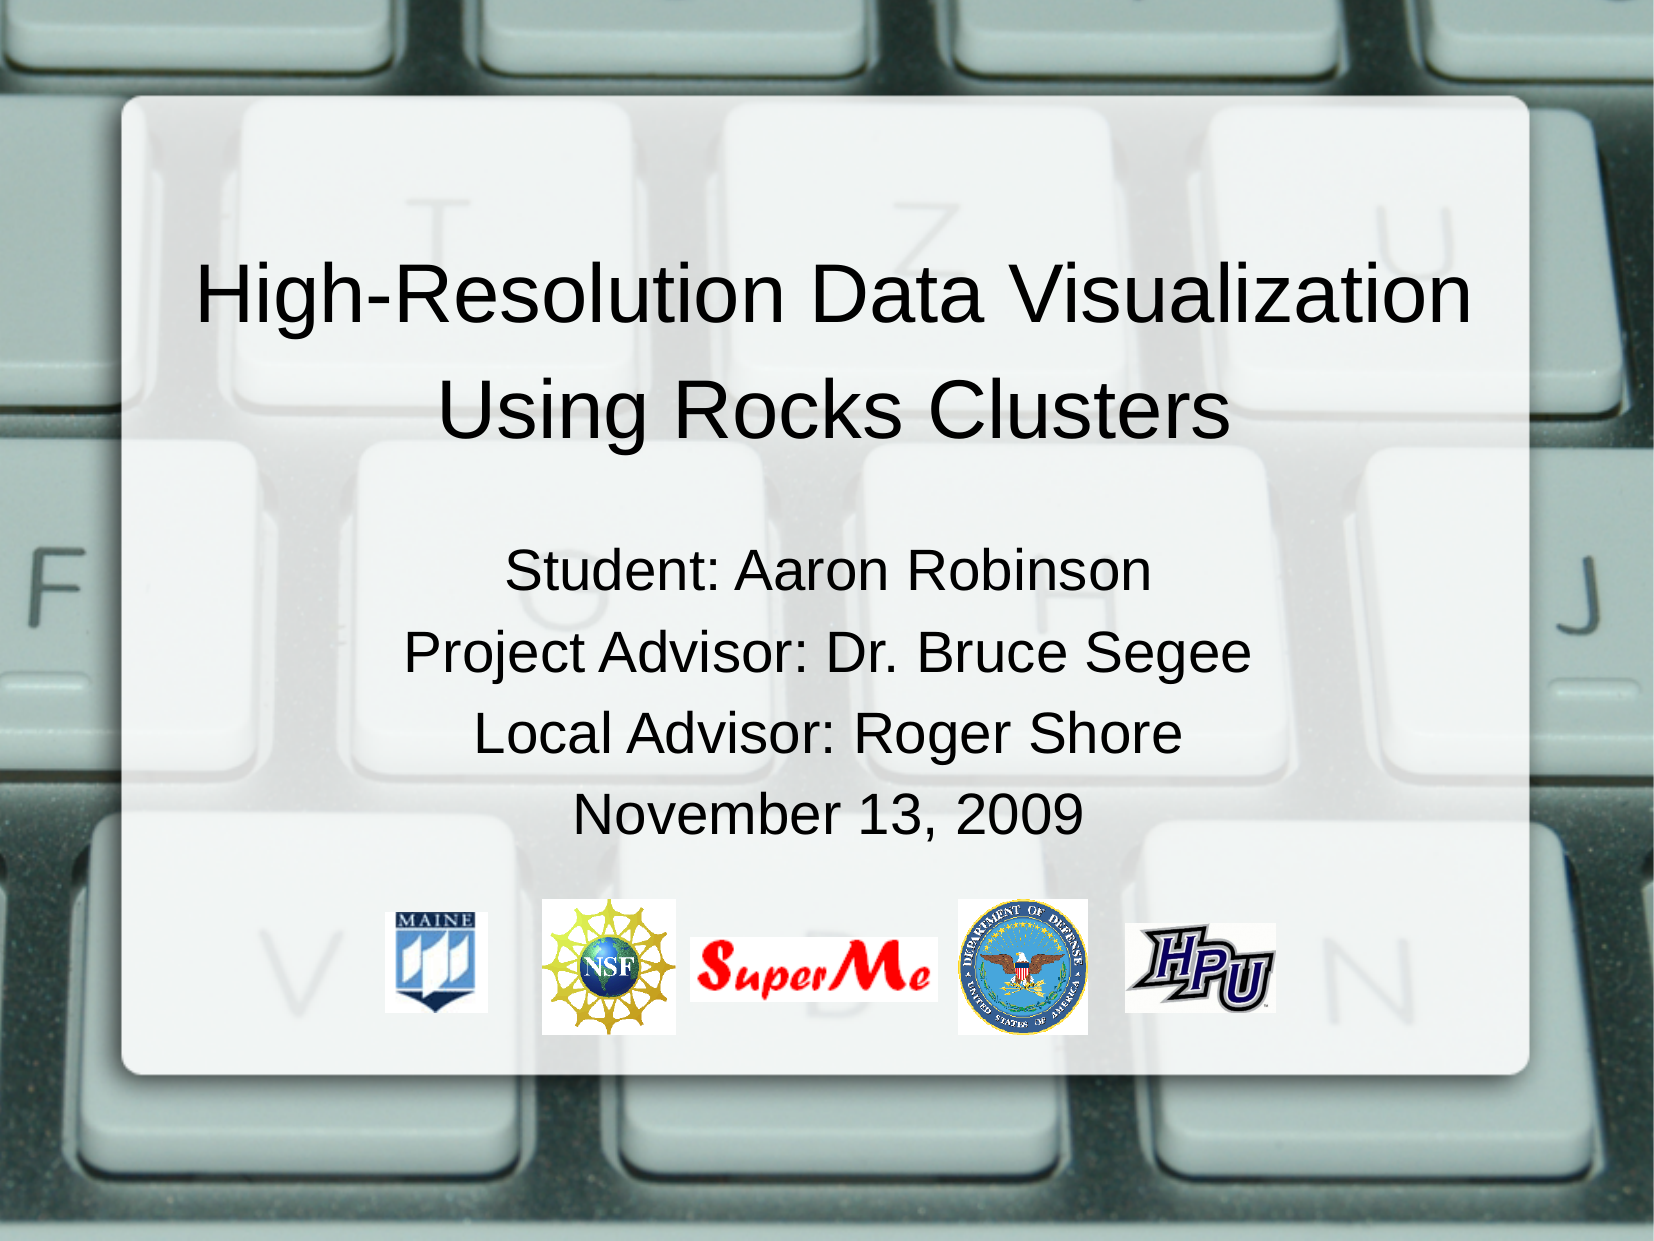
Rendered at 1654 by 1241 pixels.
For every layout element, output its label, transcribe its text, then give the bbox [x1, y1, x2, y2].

subtitle Student: Aaron Robinson Project Advisor: Dr. Bruce Segee Local Advisor: Roger Shore November 13, 2009 [150, 281, 1509, 1088]
title High-Resolution Data Visualization Using Rocks Clusters [150, 235, 1521, 445]
picture [0, 0, 1654, 1241]
